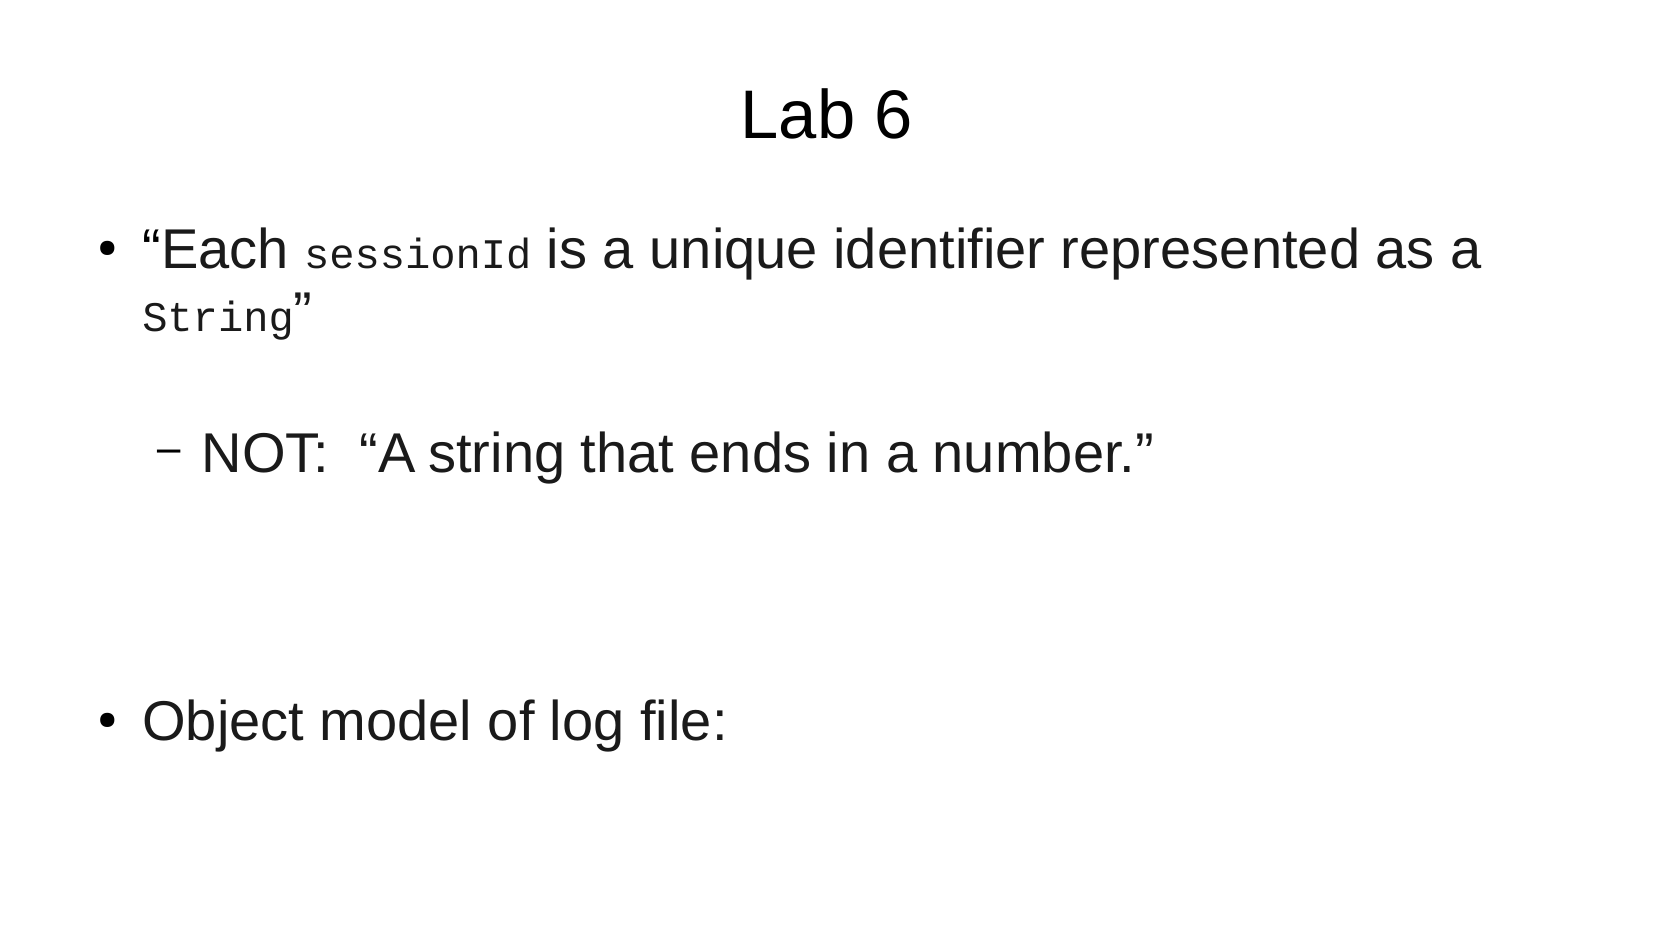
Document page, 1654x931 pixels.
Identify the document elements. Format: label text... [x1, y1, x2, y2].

title Lab 6 [82, 37, 1571, 193]
list “Each sessionId is a unique identifier represented as a String” NOT: “A string that ends in a number.” Object model of log file: [82, 217, 1571, 758]
